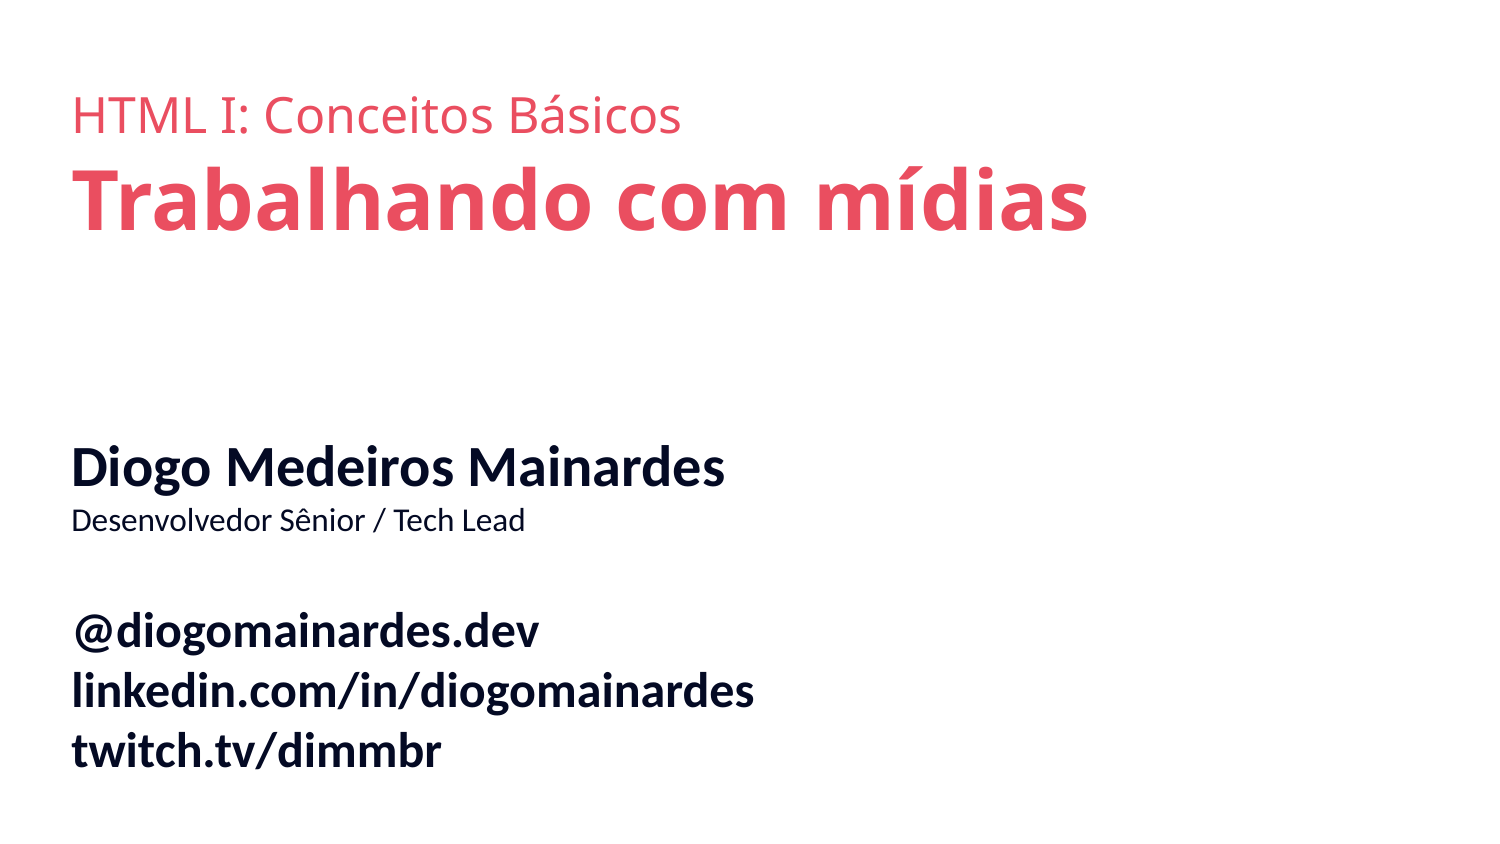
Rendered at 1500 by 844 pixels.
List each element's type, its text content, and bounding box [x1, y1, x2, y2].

text_box Trabalhando com mídias [56, 117, 1404, 435]
text_box HTML I: Conceitos Básicos [56, 59, 1368, 139]
text_box Diogo Medeiros Mainardes Desenvolvedor Sênior / Tech Lead @diogomainardes.dev linkedin.com/in/diogomainardes twitch.tv/dimmbr [56, 435, 1166, 791]
